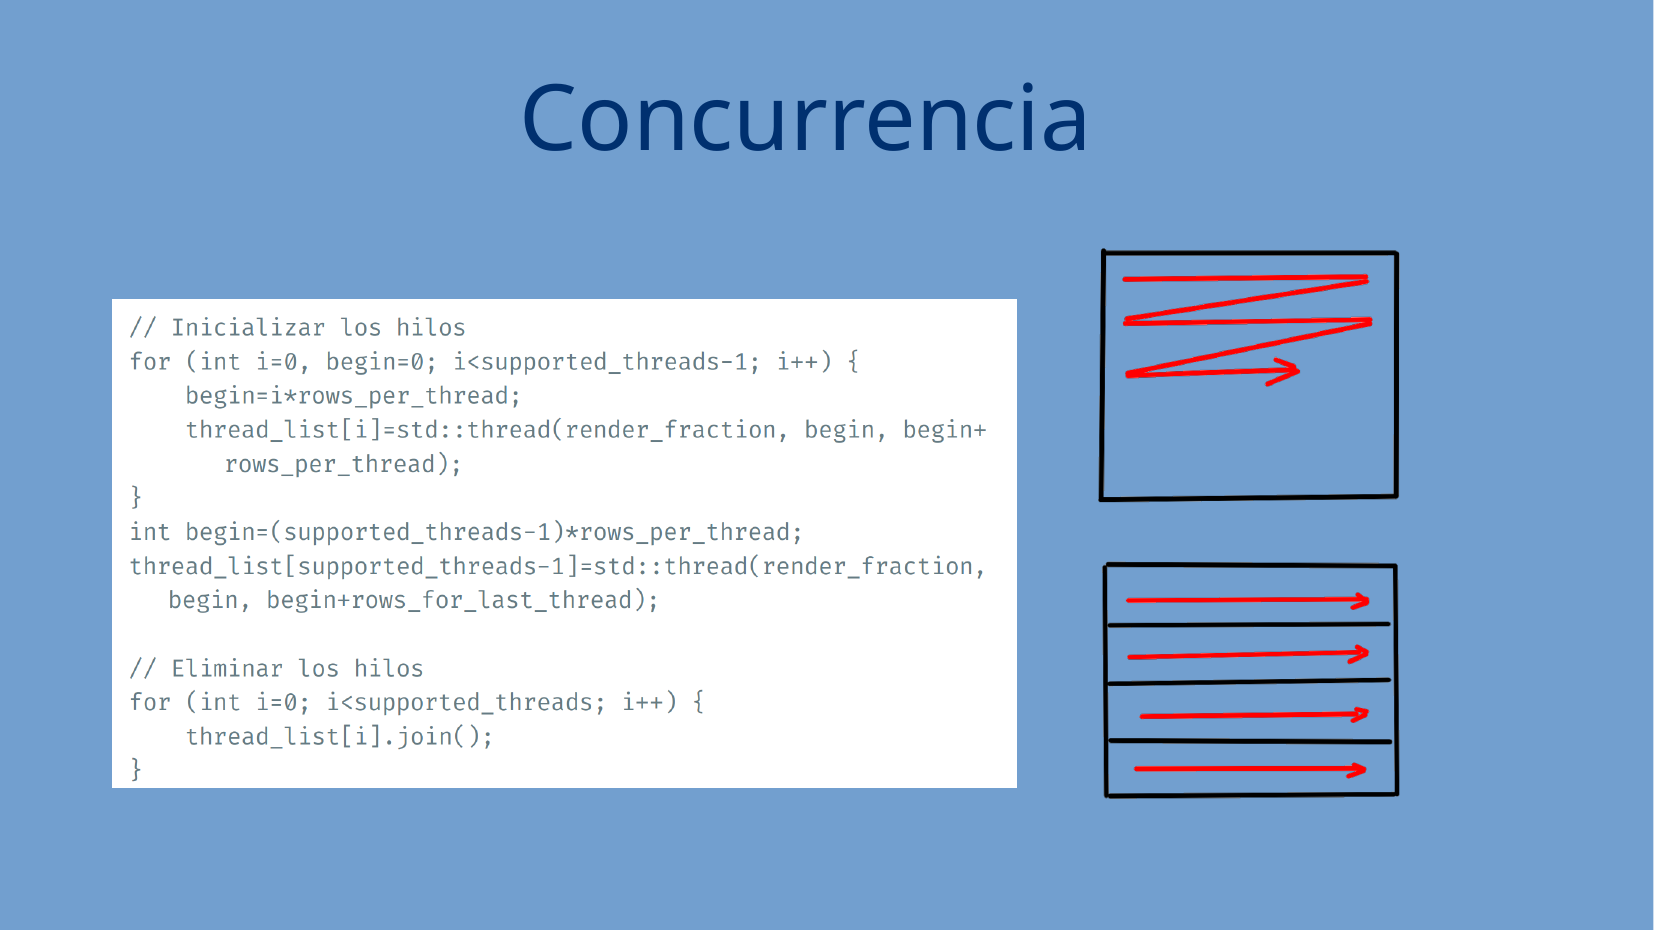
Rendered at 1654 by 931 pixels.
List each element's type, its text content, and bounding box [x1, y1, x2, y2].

picture [1087, 536, 1417, 826]
picture [1083, 224, 1426, 526]
picture [112, 299, 1017, 788]
title Concurrencia [37, 42, 1576, 188]
